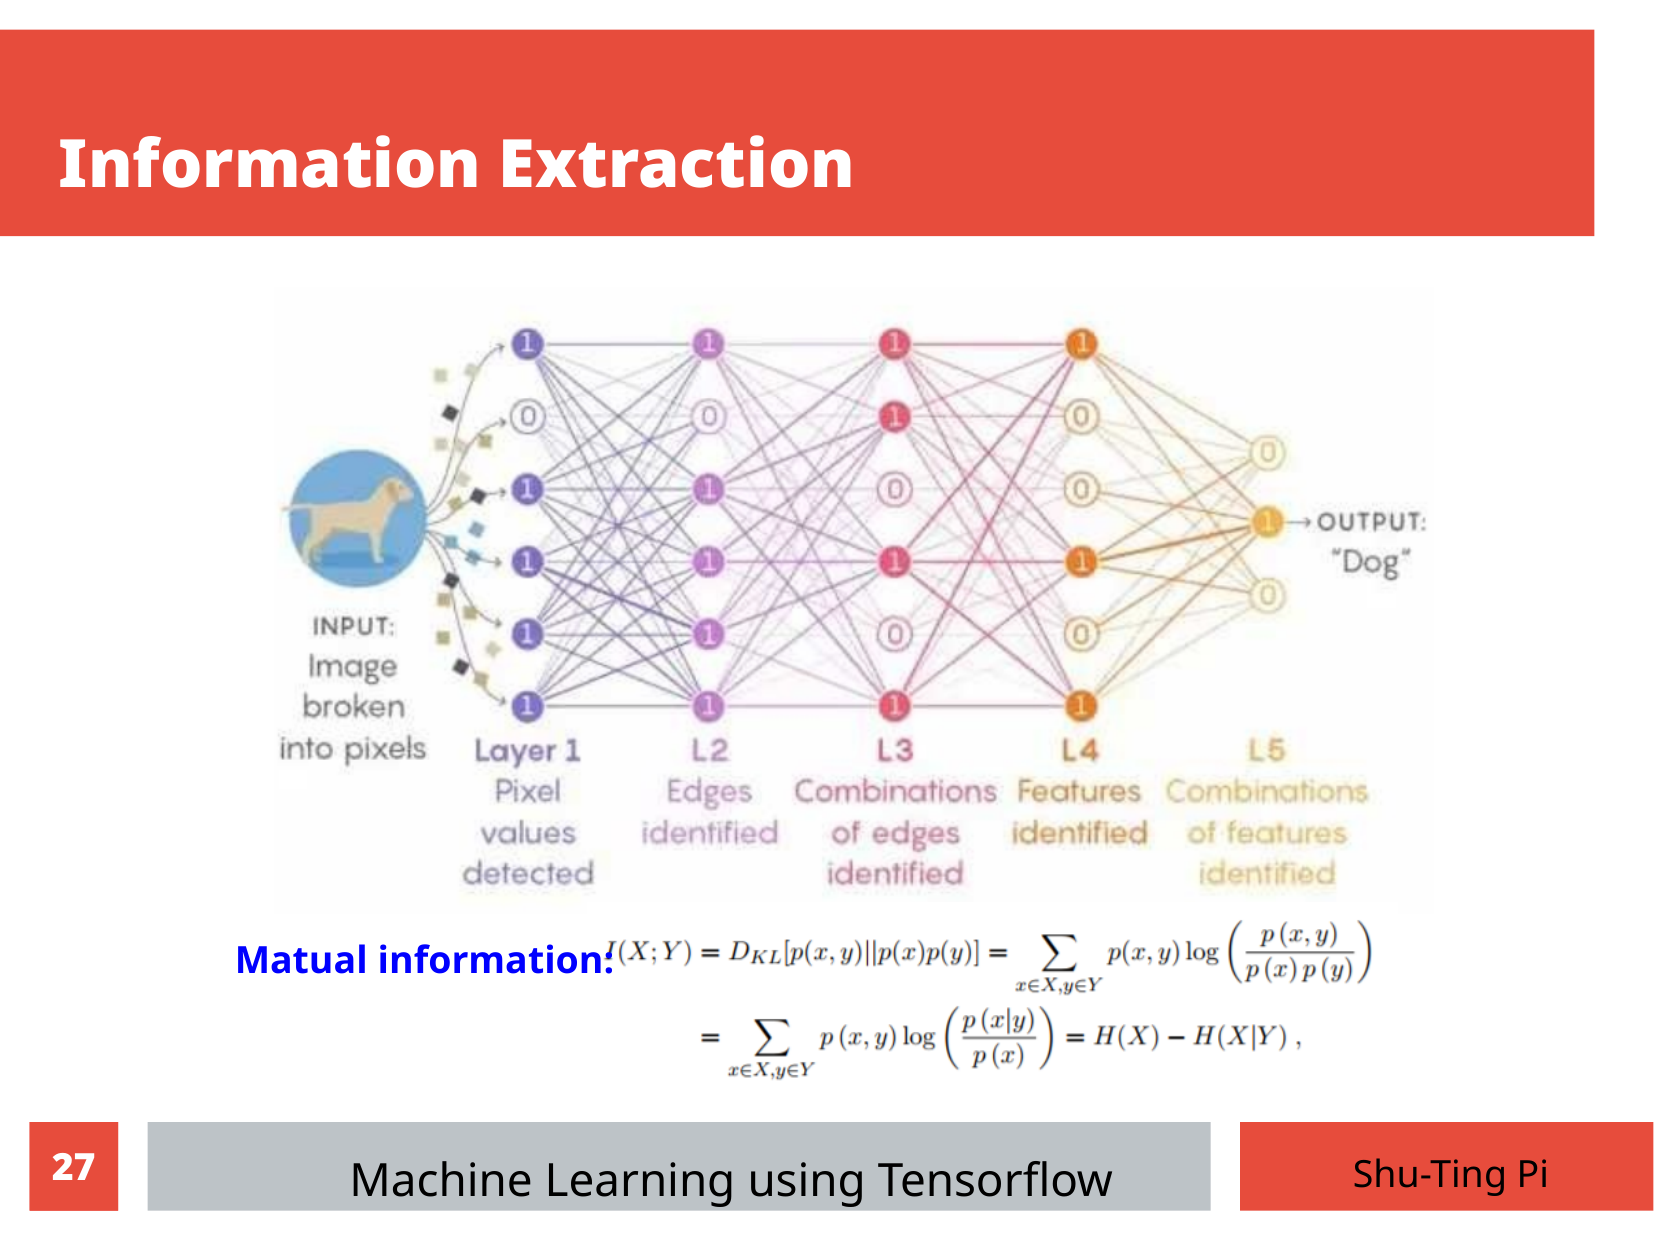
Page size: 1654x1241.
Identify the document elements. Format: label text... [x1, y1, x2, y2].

text_box Machine Learning using Tensorflow [334, 1139, 1220, 1241]
title Information Extraction [59, 59, 1595, 207]
picture [274, 287, 1434, 1100]
text_box Shu-Ting Pi [1338, 1140, 1573, 1203]
text_box Matual information: [220, 926, 580, 989]
